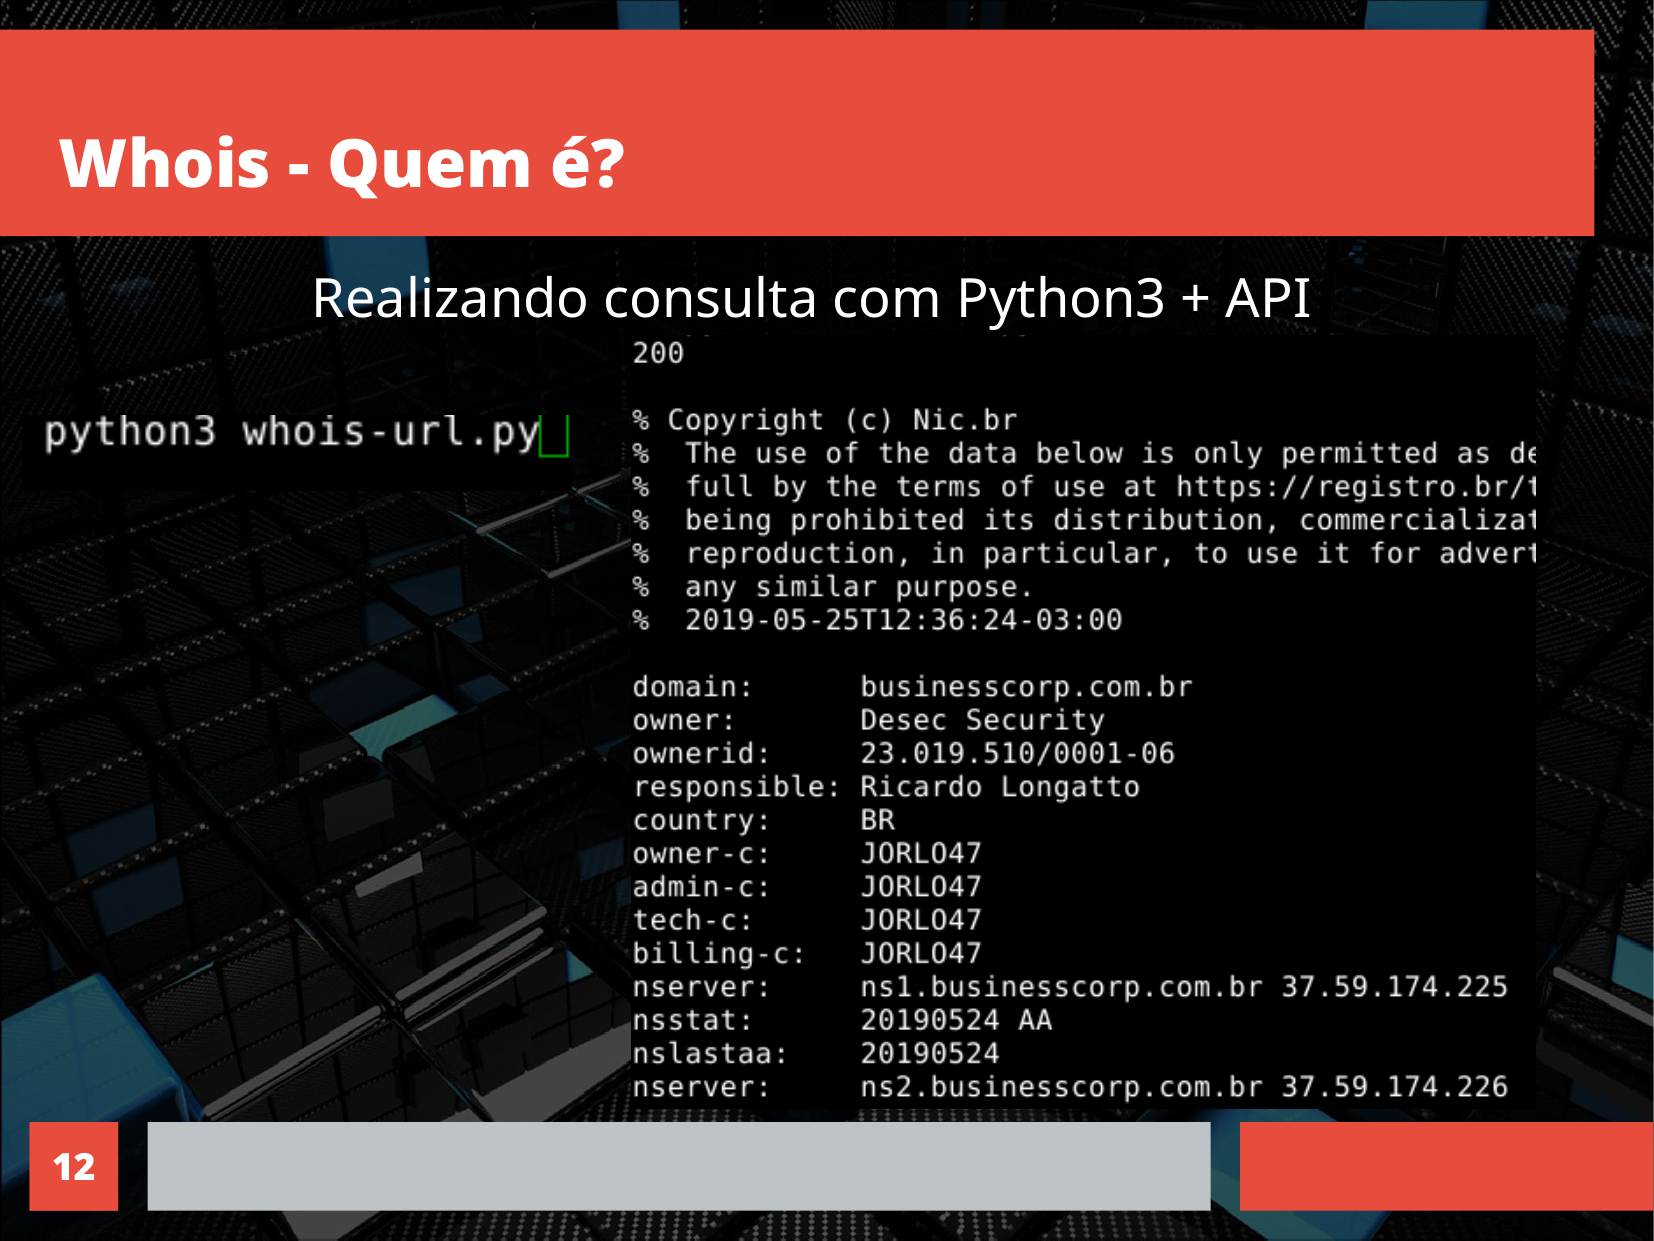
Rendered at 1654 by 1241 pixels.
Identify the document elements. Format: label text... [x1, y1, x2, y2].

list Realizando consulta com Python3 + API [59, 259, 1565, 1028]
title Whois - Quem é? [59, 59, 1595, 207]
picture [0, 0, 1654, 1241]
